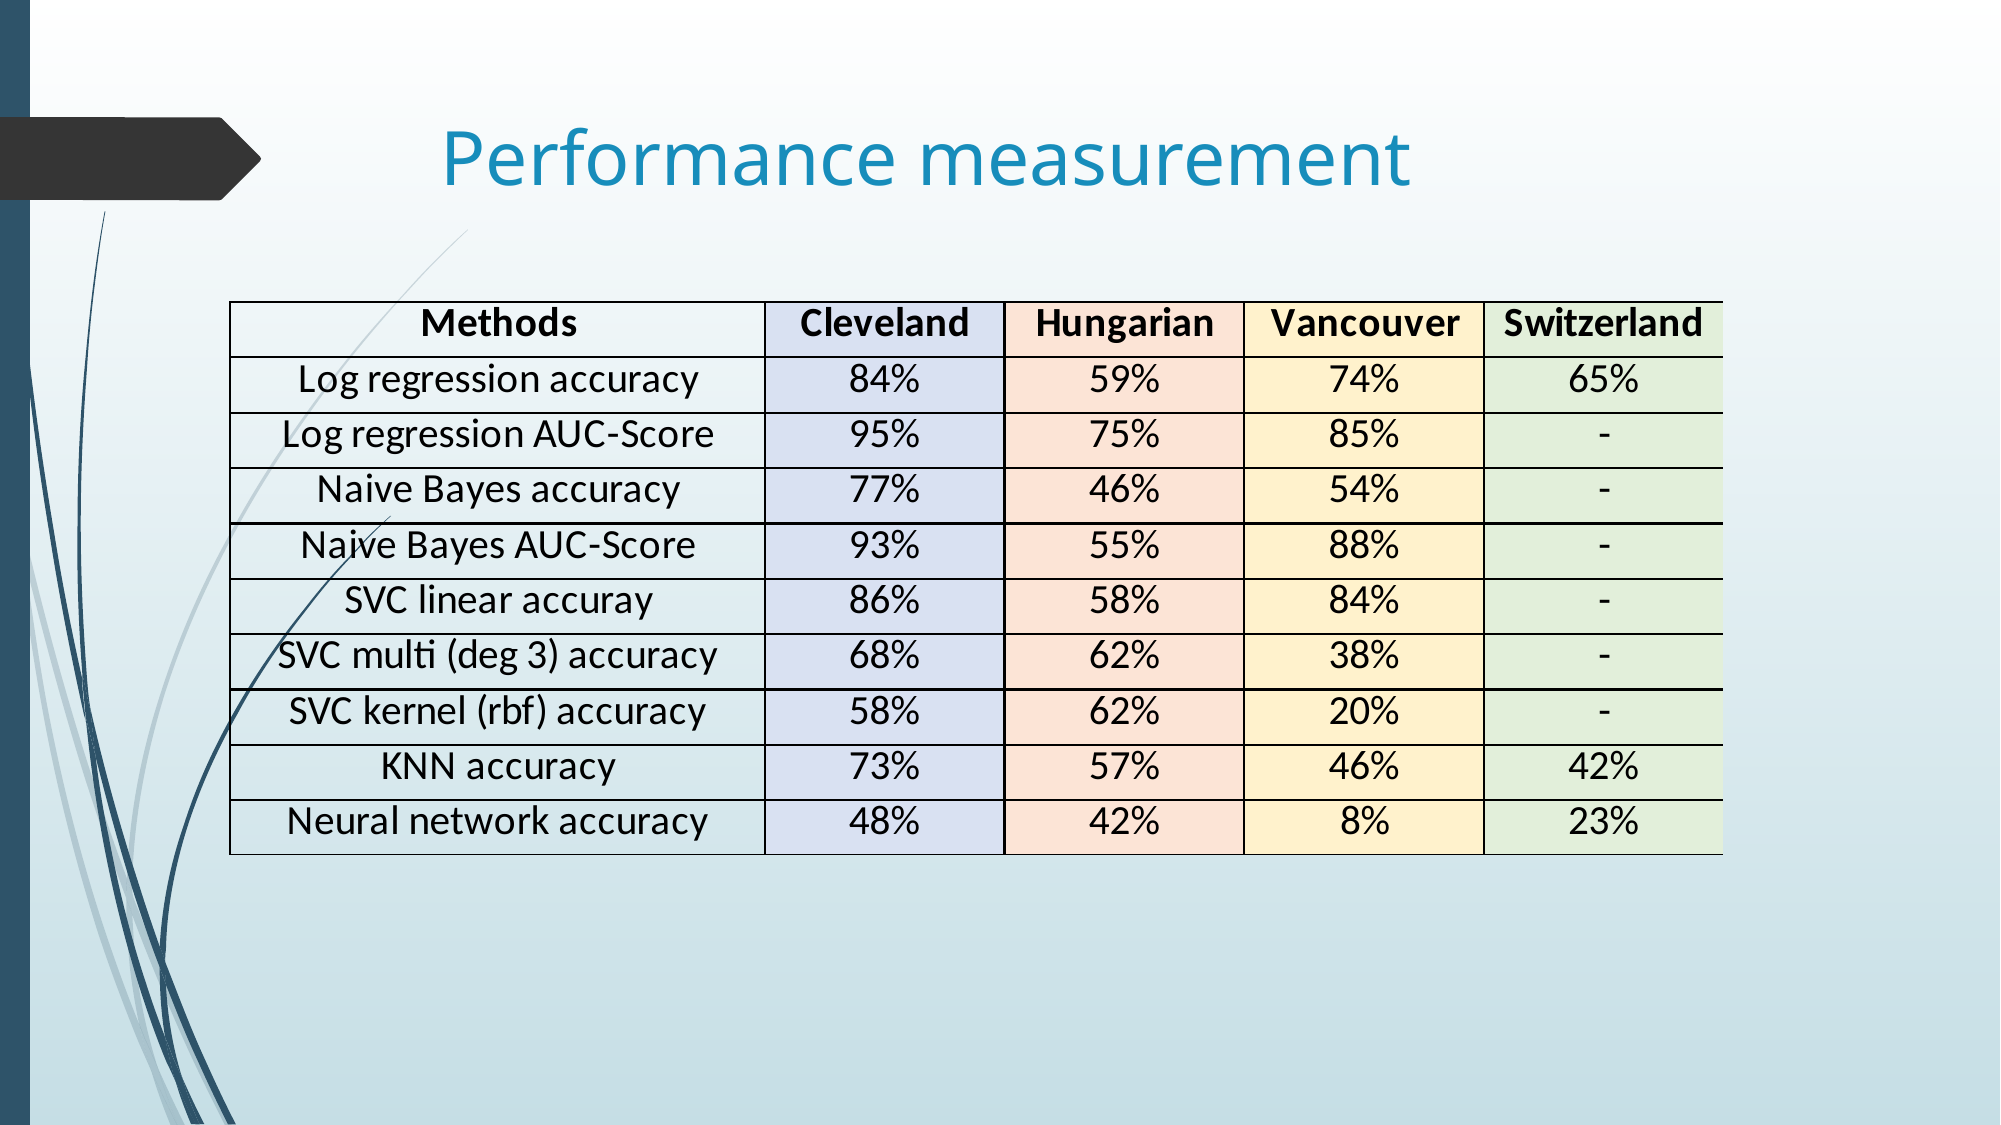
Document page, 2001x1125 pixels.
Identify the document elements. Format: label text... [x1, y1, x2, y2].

chart [229, 301, 1726, 857]
title Performance measurement [425, 102, 1888, 209]
